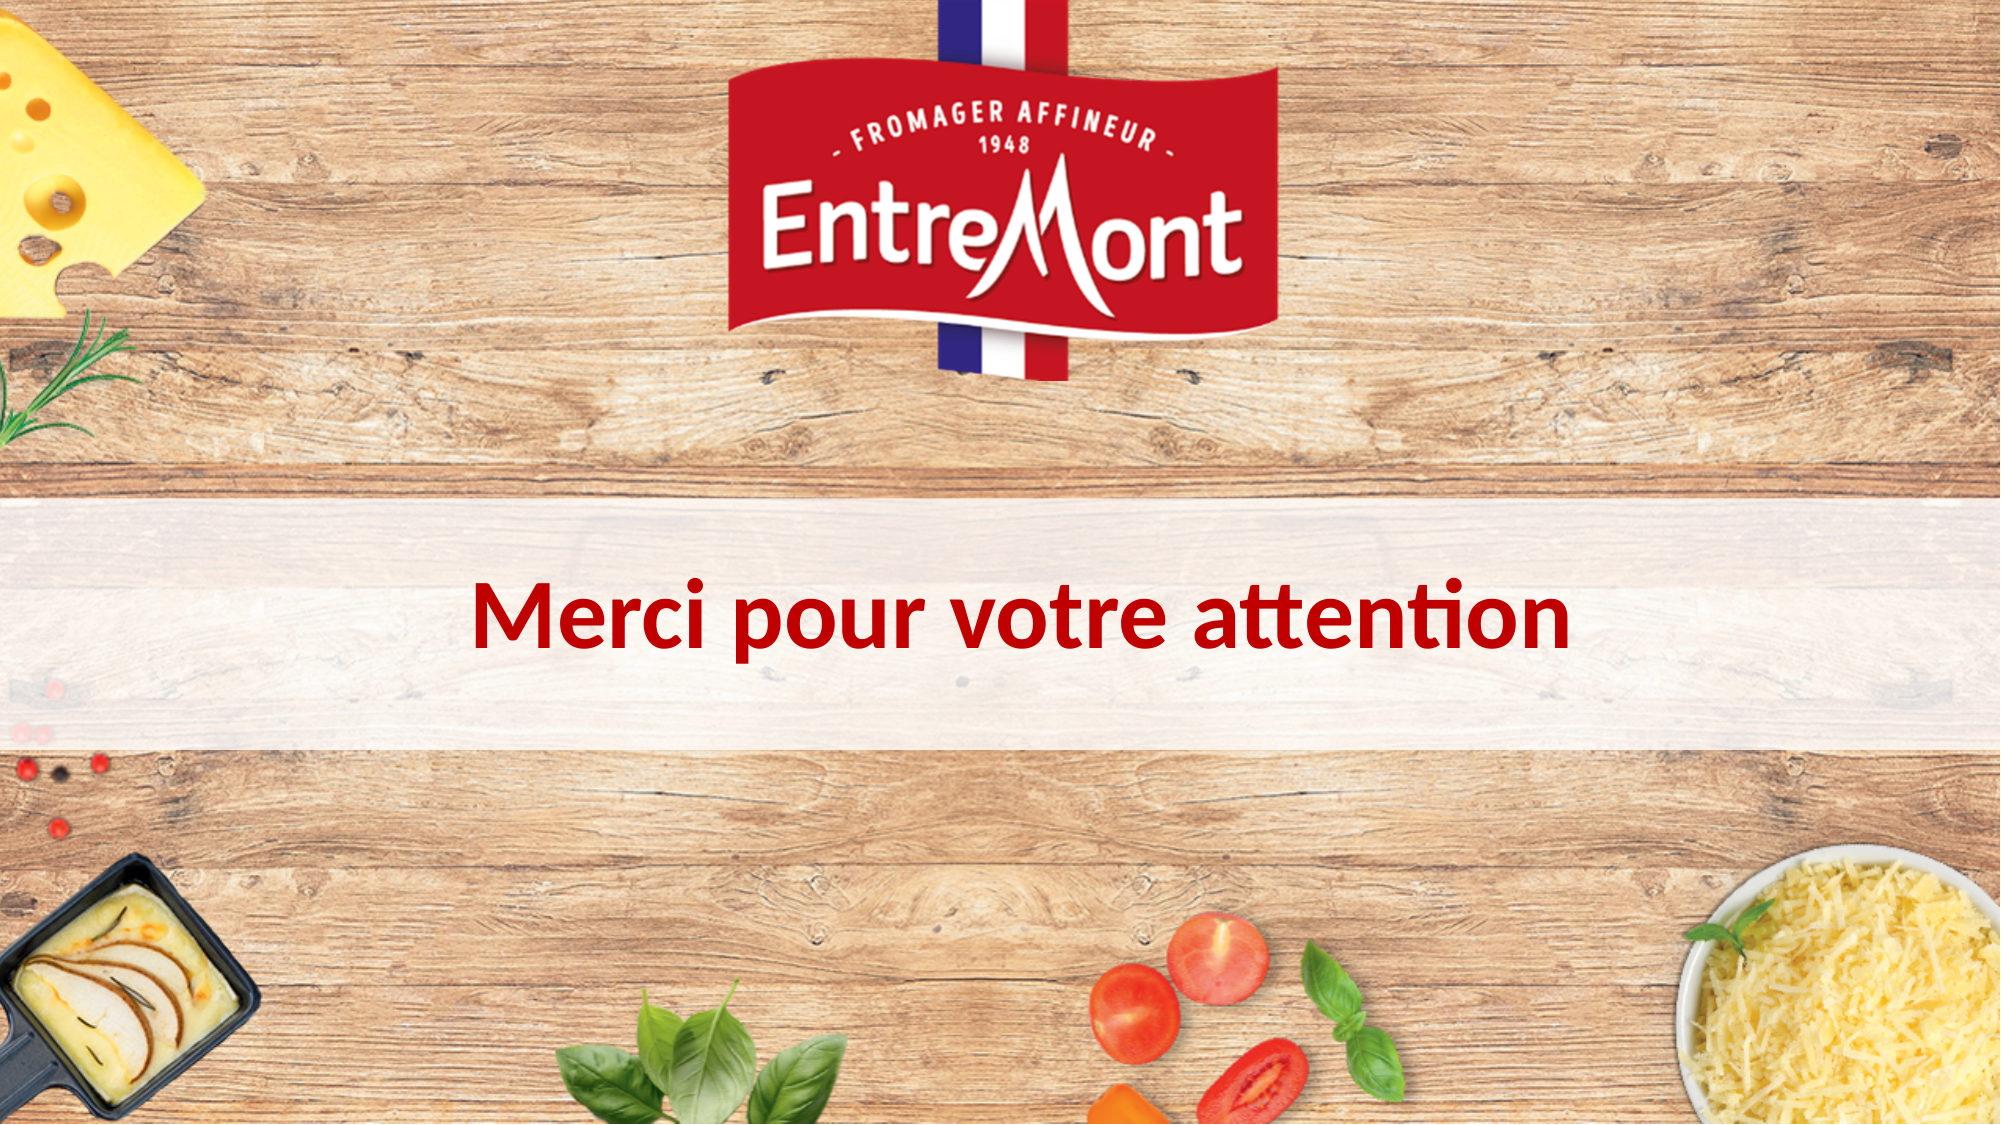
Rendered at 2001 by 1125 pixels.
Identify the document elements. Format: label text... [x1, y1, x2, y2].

title Merci pour votre attention [228, 562, 1816, 670]
picture [0, 750, 2000, 1124]
picture [0, 0, 2000, 498]
